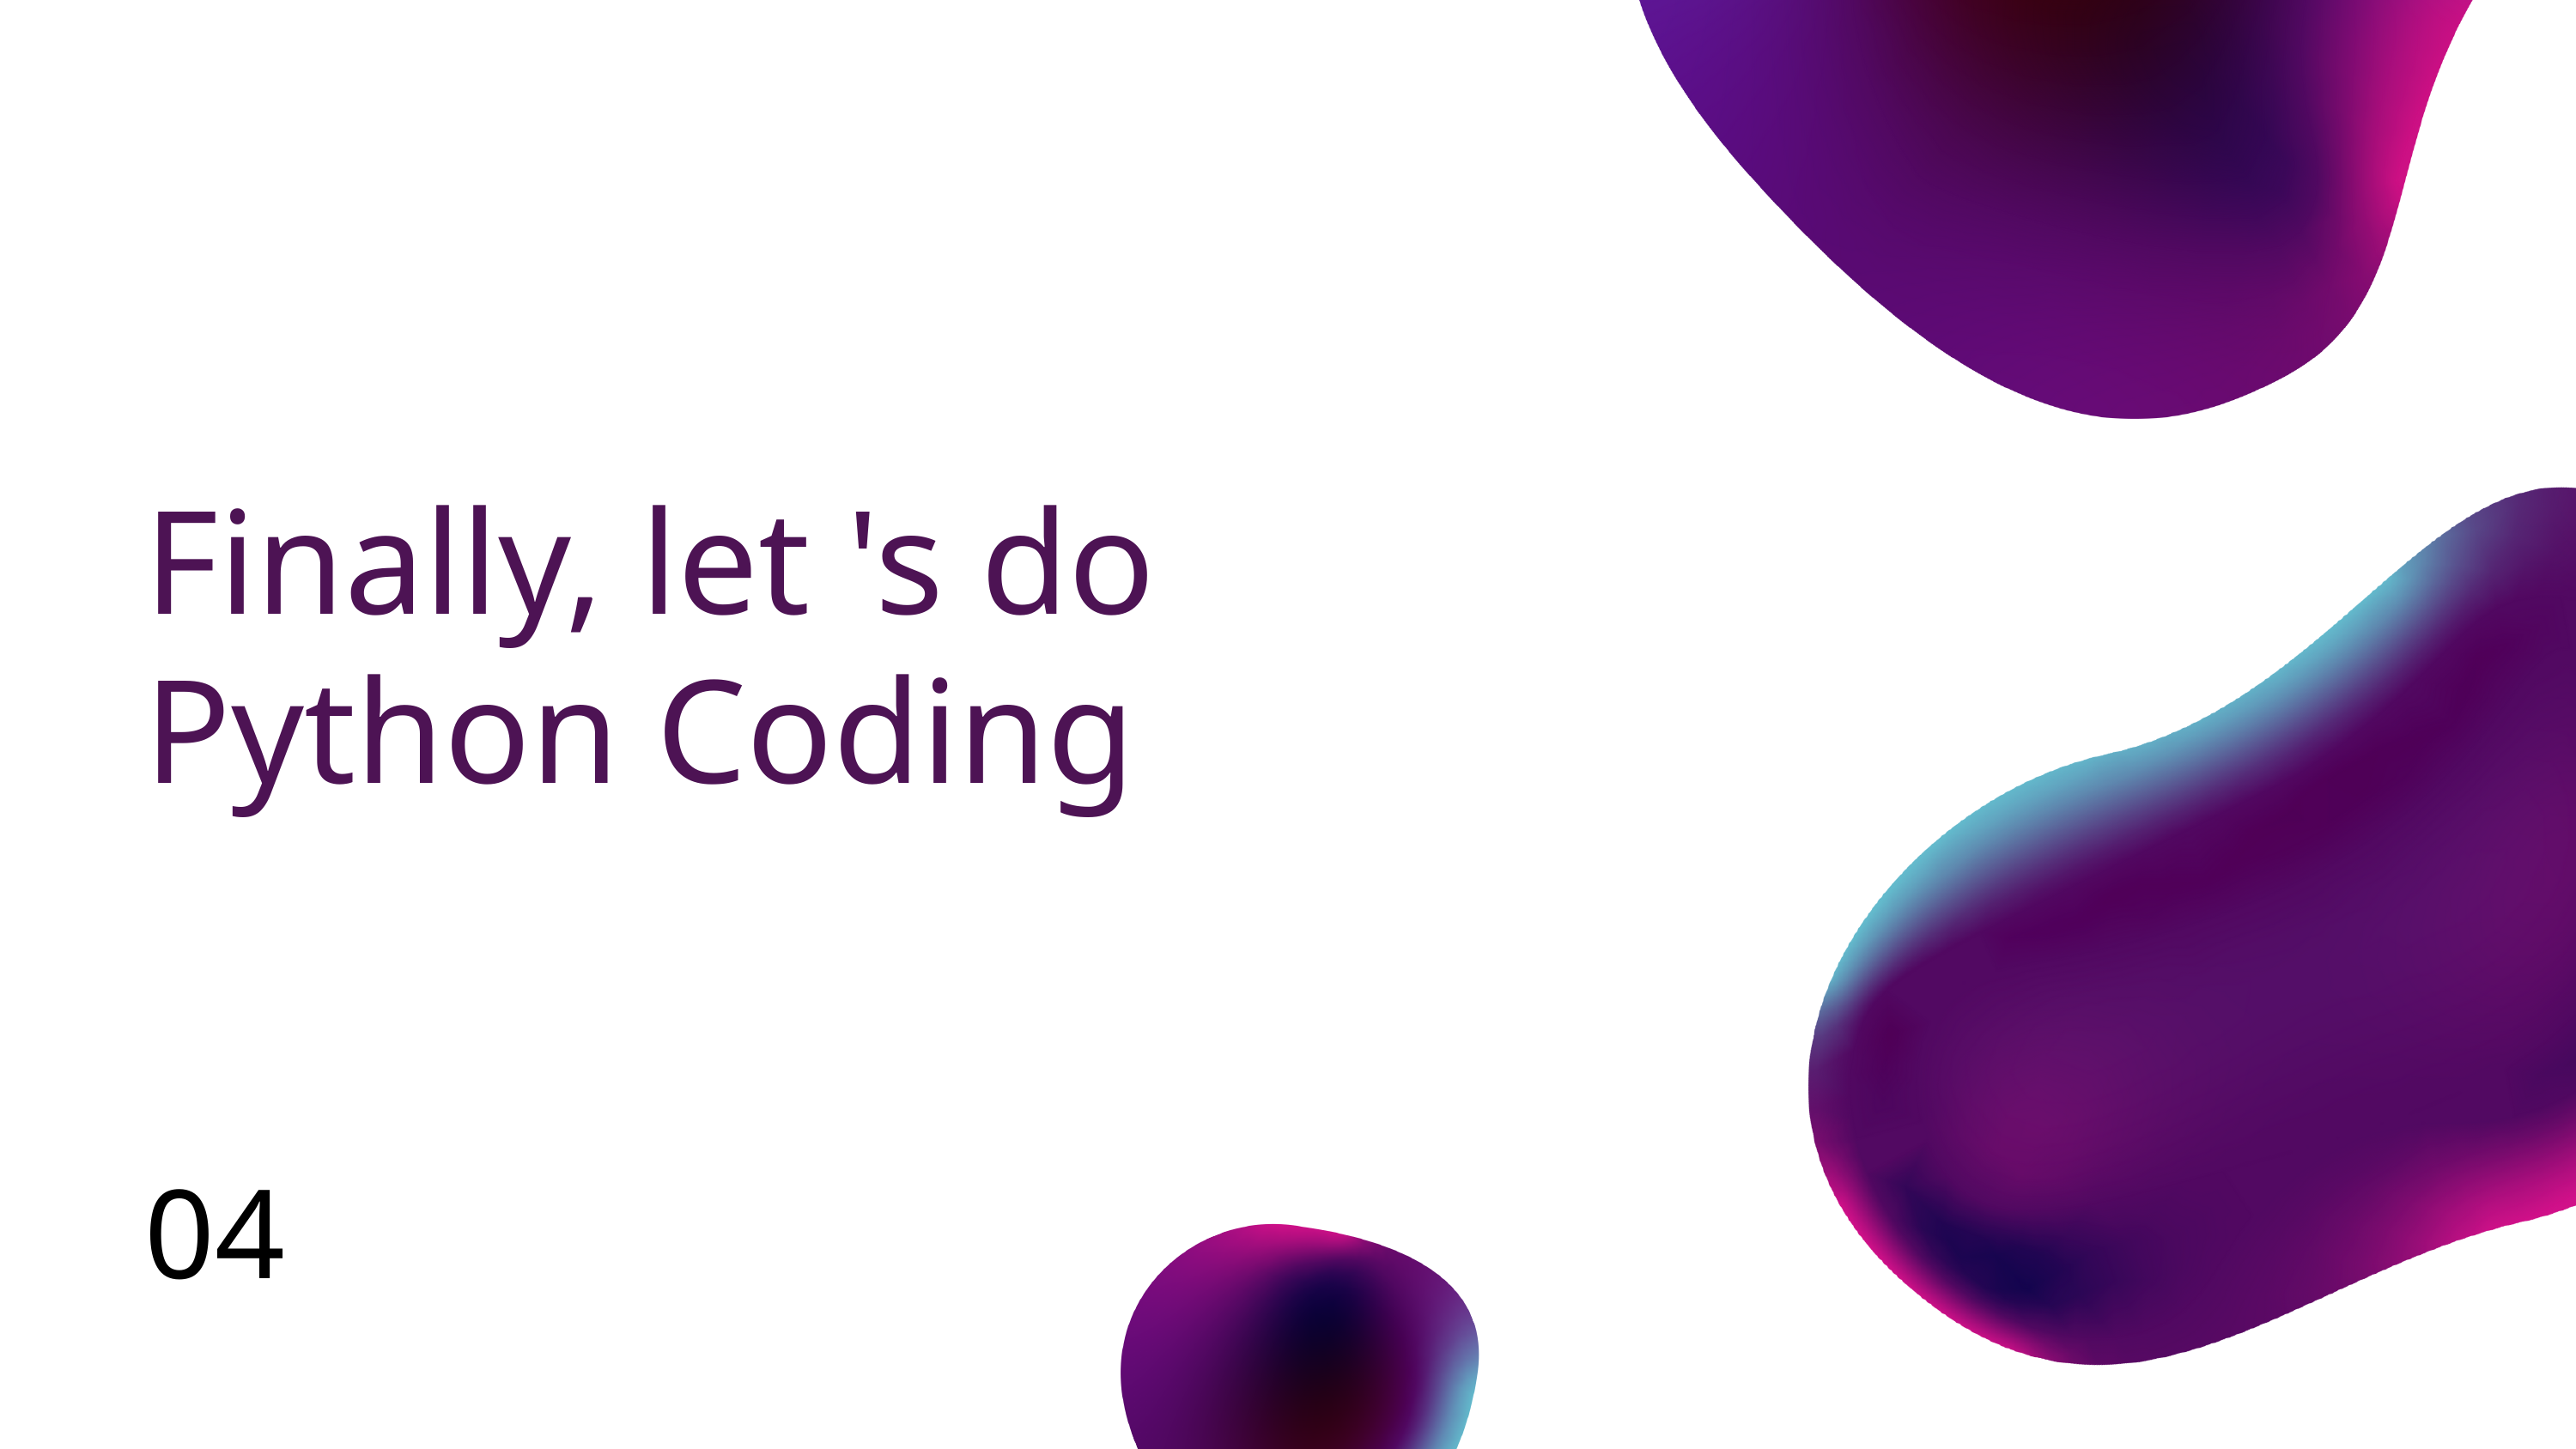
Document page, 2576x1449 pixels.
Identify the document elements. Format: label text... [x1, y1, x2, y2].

picture [1629, 0, 2576, 1449]
picture [1074, 1158, 1525, 1449]
text_box 04 [144, 1158, 355, 1304]
text_box Finally, let 's do Python Coding [144, 474, 1446, 813]
